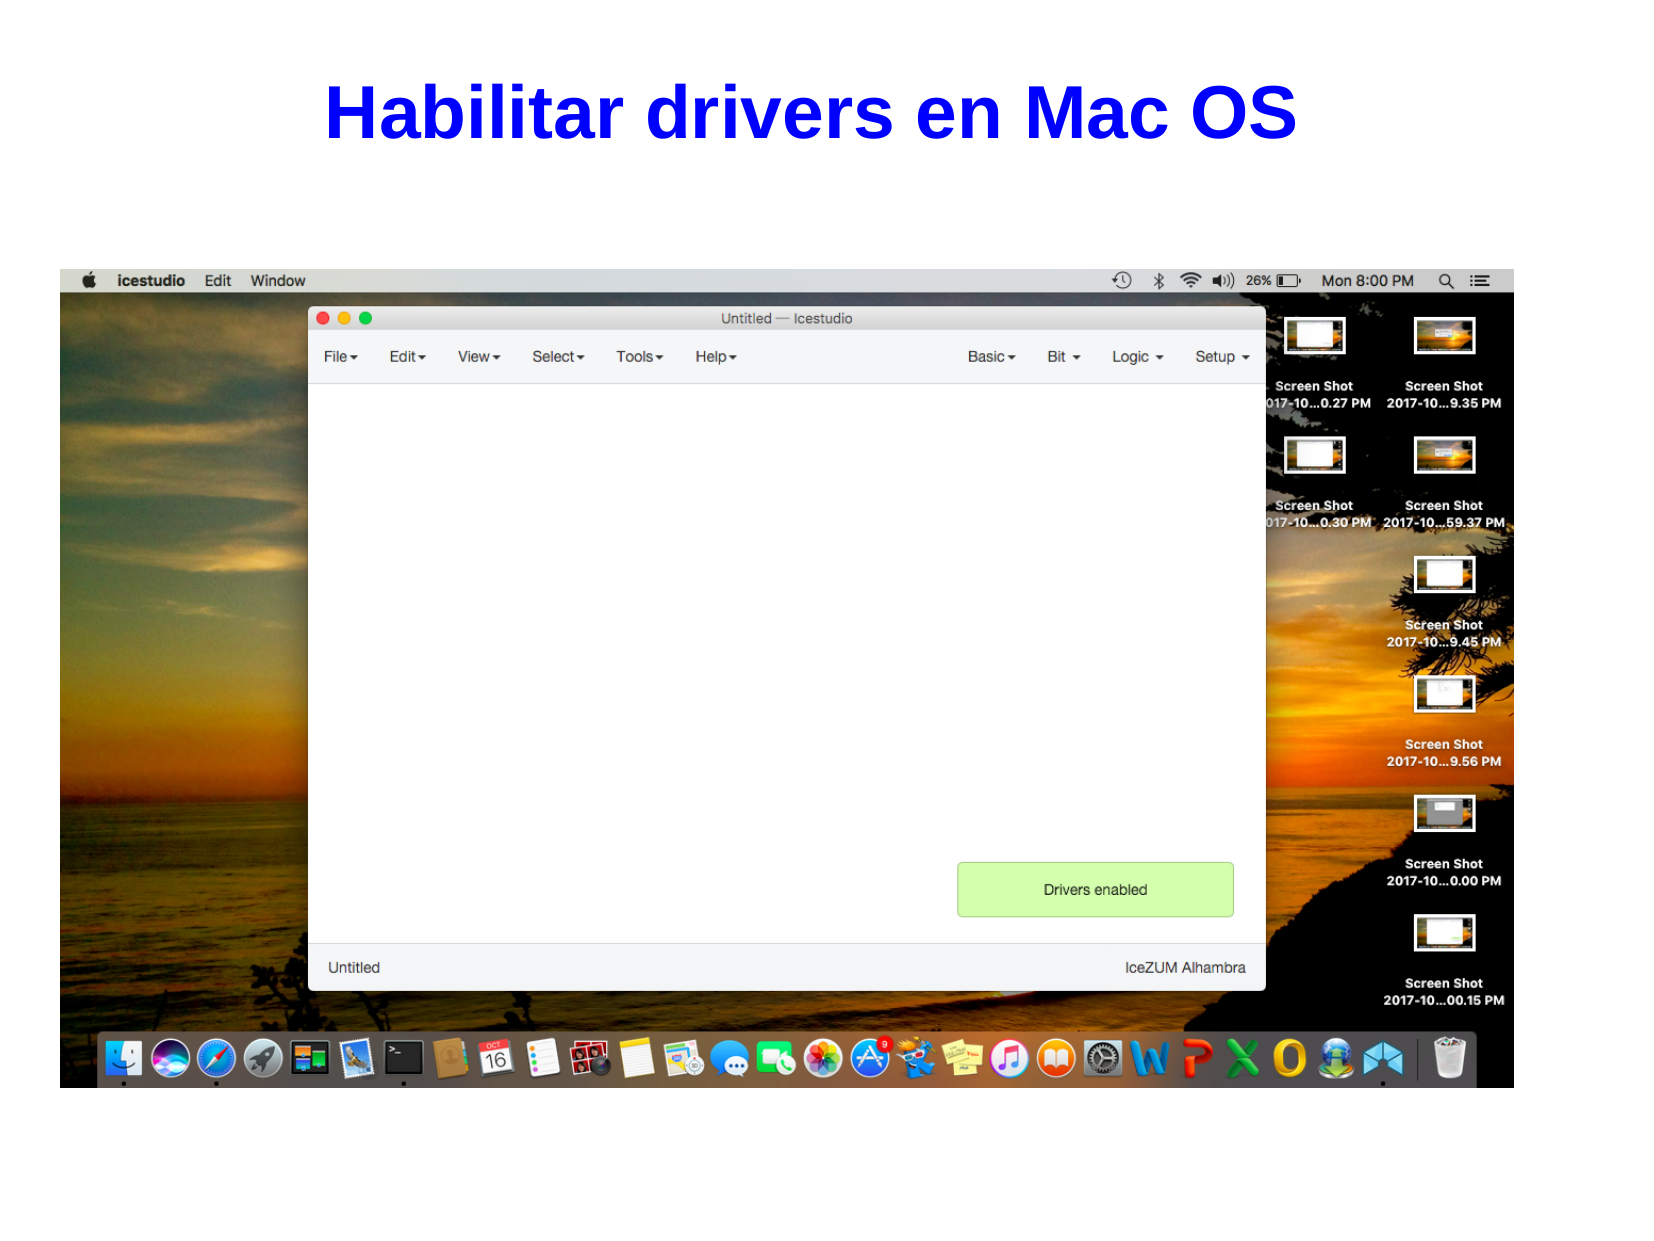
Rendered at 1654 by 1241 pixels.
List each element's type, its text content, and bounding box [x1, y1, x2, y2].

picture [60, 269, 1514, 1088]
text_box Habilitar drivers en Mac OS [64, 60, 1561, 166]
